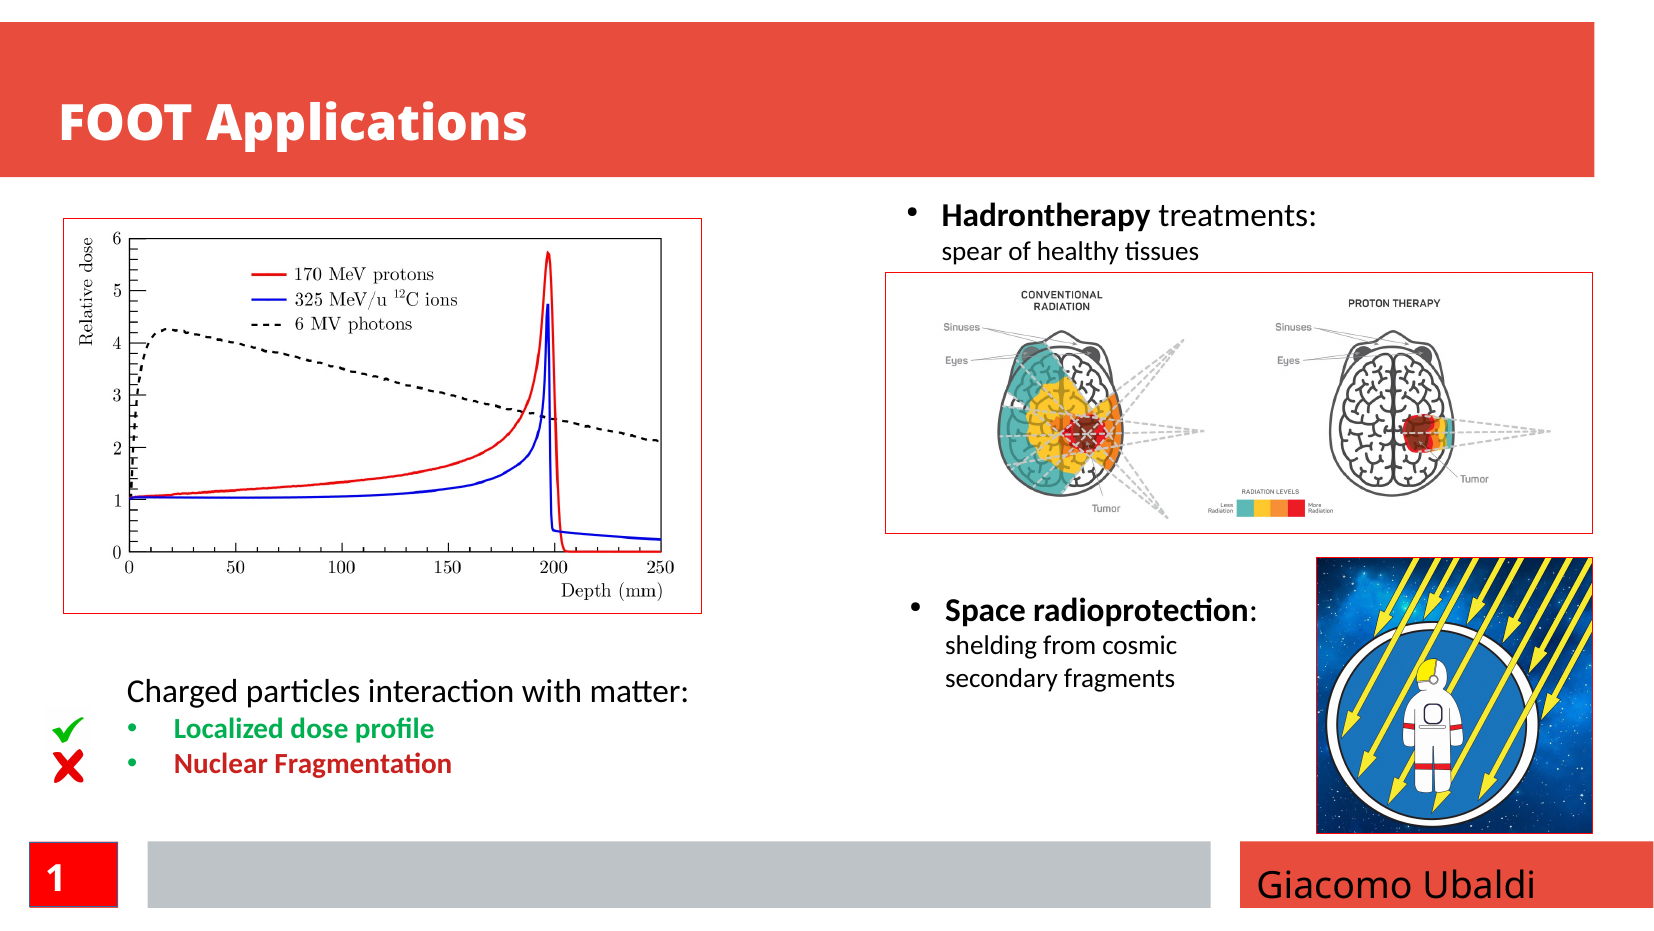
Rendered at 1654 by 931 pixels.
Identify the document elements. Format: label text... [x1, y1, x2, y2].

picture [44, 706, 92, 787]
picture [1316, 557, 1593, 834]
picture [885, 272, 1593, 534]
text_box 1 [30, 844, 86, 903]
text_box Charged particles interaction with matter: Localized dose profile Nuclear Fragmentation [112, 662, 706, 907]
title FOOT Applications [59, 44, 1595, 156]
text_box Space radioprotection: shelding from cosmic secondary fragments [894, 580, 1274, 781]
text_box Giacomo Ubaldi [1241, 850, 1568, 910]
picture [63, 218, 702, 614]
text_box Hadrontherapy treatments: spear of healthy tissues [891, 186, 1333, 354]
text_box [29, 842, 112, 907]
